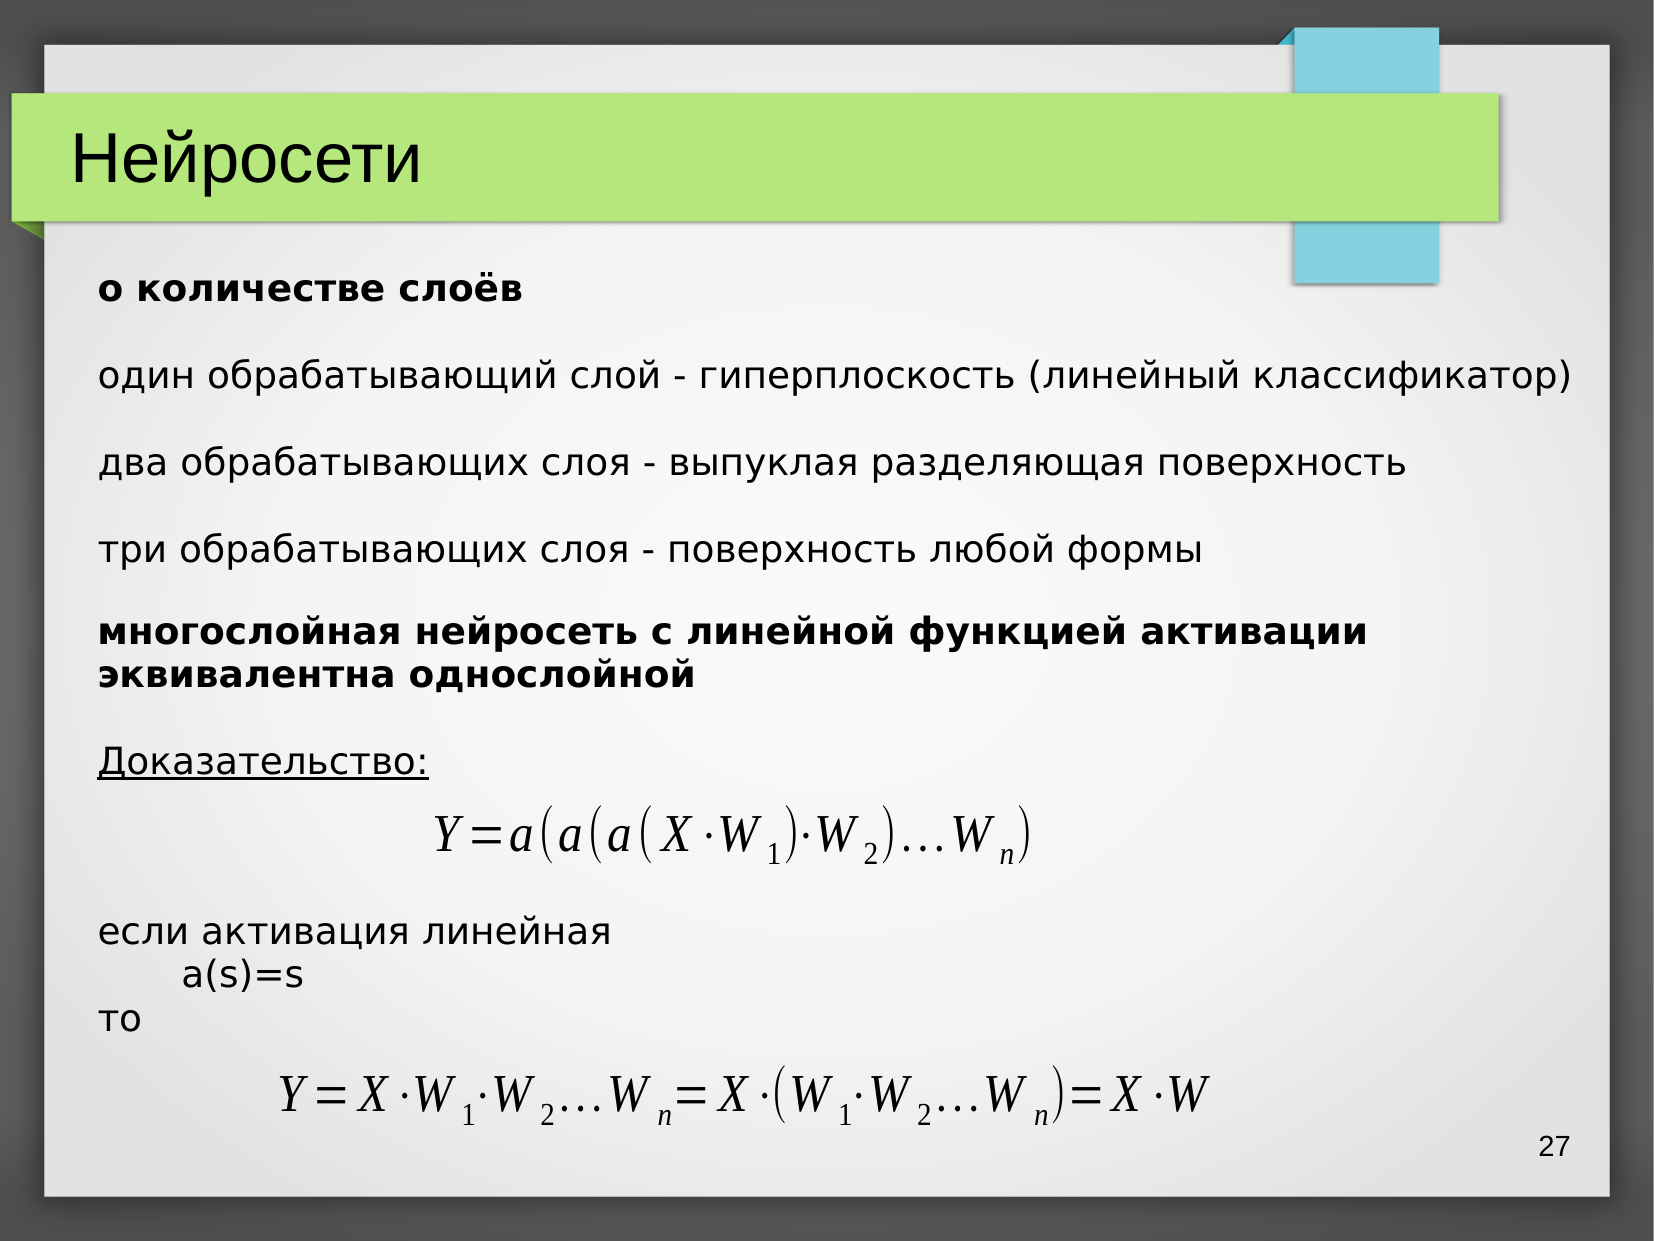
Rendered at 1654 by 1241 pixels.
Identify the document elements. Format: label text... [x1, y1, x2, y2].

chart [271, 1062, 1221, 1132]
picture [0, 0, 1654, 1241]
text_box если активация линейная a(s)=s то [82, 902, 1583, 1048]
title Нейросети [70, 118, 1205, 199]
text_box о количестве слоёв один обрабатывающий слой - гиперплоскость (линейный классификатор) два обрабатывающих слоя - выпуклая разделяющая поверхность три обрабатывающих слоя - поверхность любой формы [82, 259, 1595, 623]
chart [426, 803, 1040, 872]
text_box многослойная нейросеть с линейной функцией активации эквивалентна однослойной Доказательство: [82, 602, 1583, 792]
